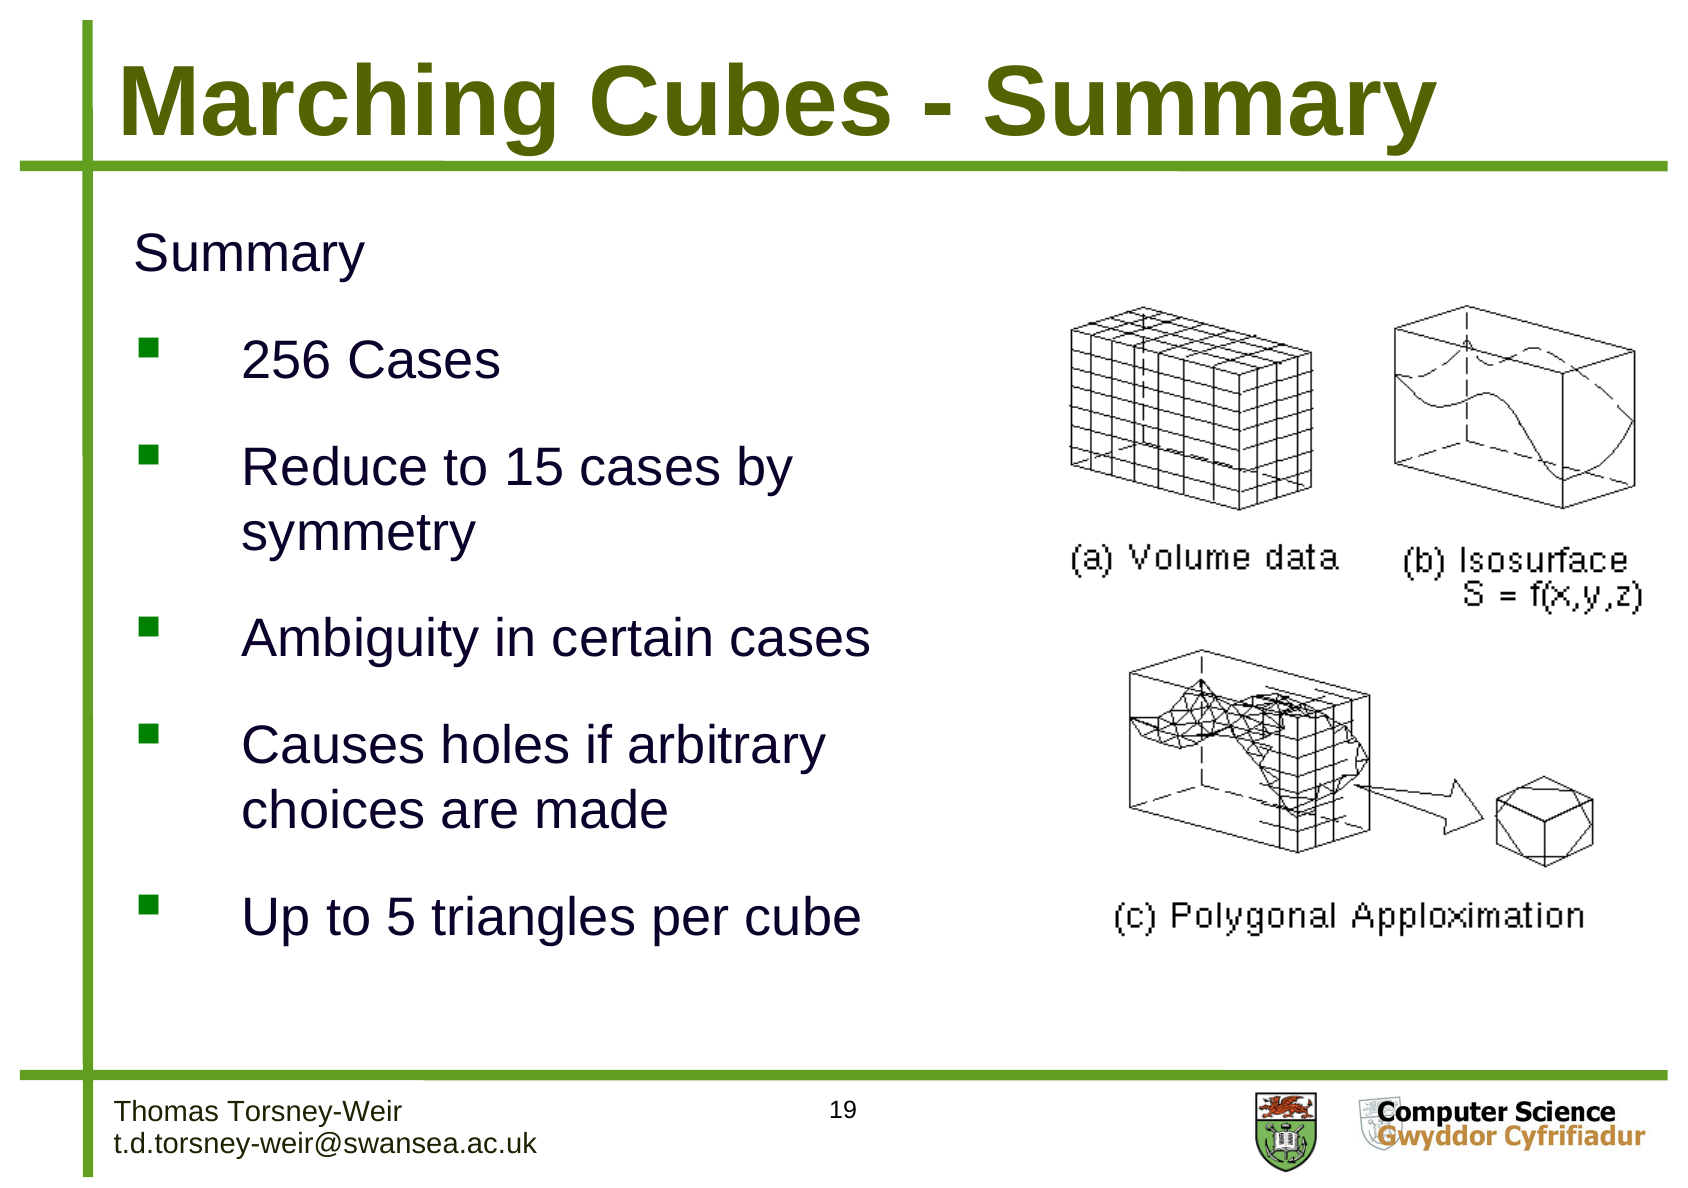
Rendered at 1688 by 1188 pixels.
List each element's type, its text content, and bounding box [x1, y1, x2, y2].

title Marching Cubes - Summary [101, 29, 1666, 166]
picture [1274, 1092, 1654, 1173]
picture [1050, 290, 1688, 977]
list Summary 256 Cases Reduce to 15 cases by symmetry Ambiguity in certain cases Causes holes if arbitrary choices are made Up to 5 triangles per cube [117, 209, 1022, 1060]
text_box <number> [412, 1089, 1274, 1188]
